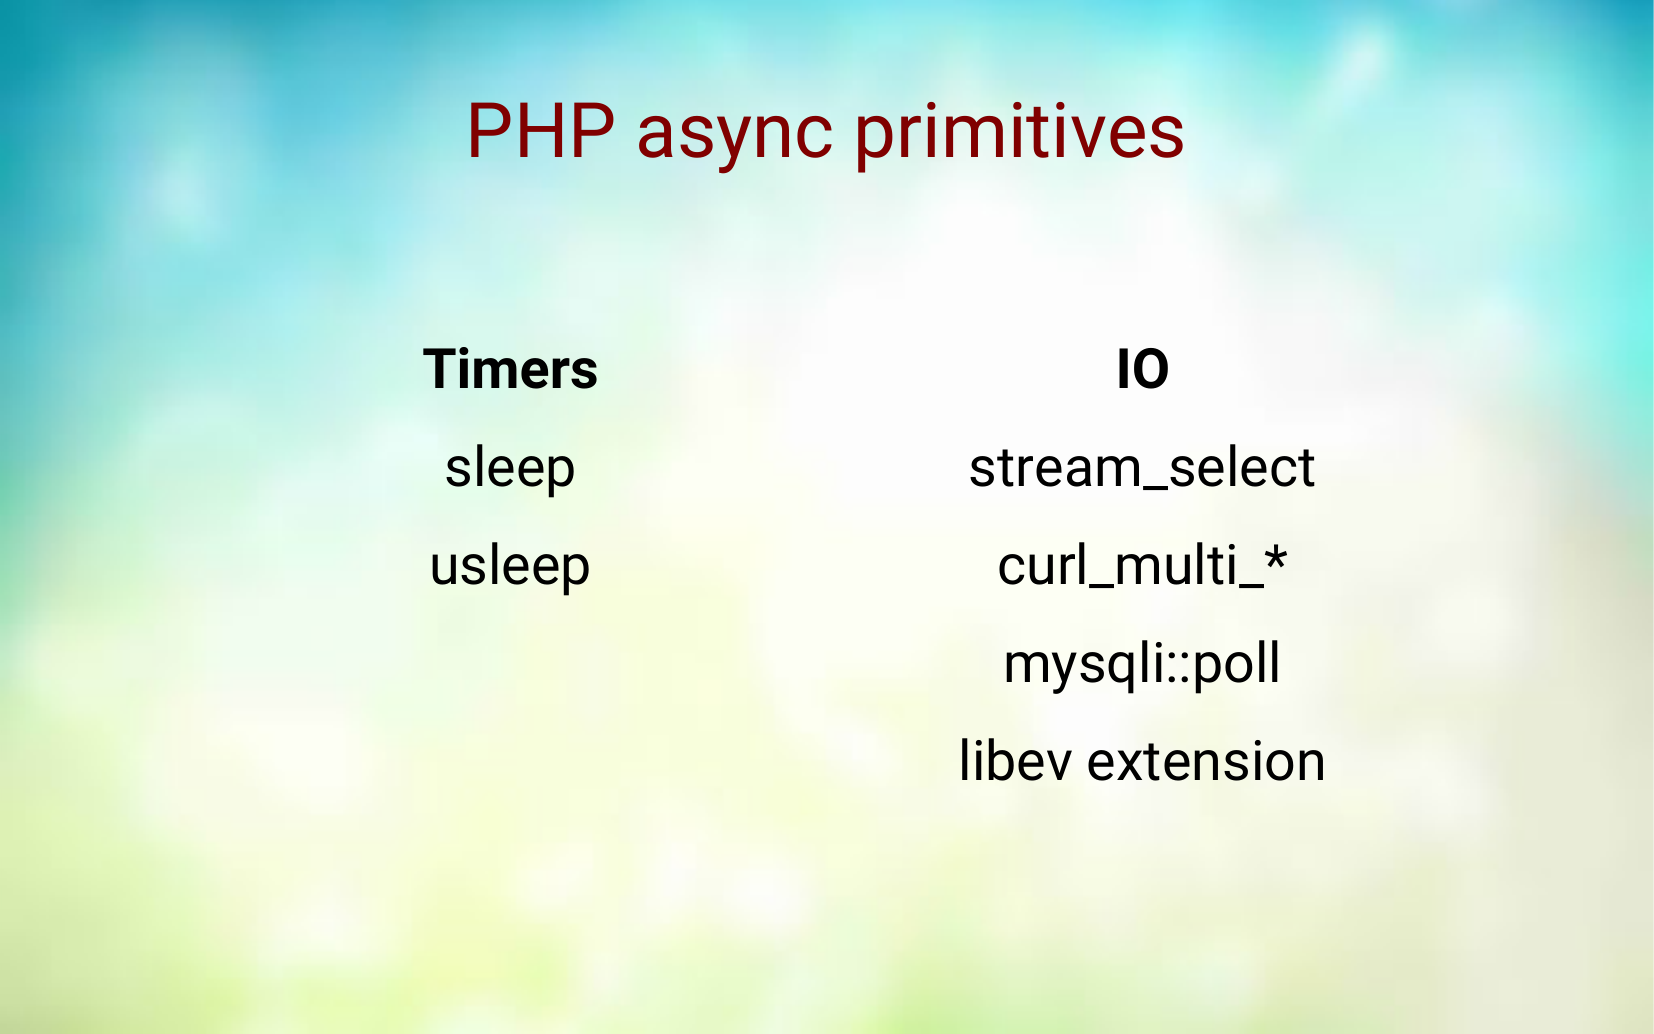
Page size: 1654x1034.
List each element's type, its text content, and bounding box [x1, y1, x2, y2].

title PHP async primitives [82, 41, 1571, 214]
list IO stream_select curl_multi_* mysqli::poll libev extension [845, 330, 1441, 981]
list Timers sleep usleep [248, 330, 774, 727]
picture [0, 0, 1654, 1034]
